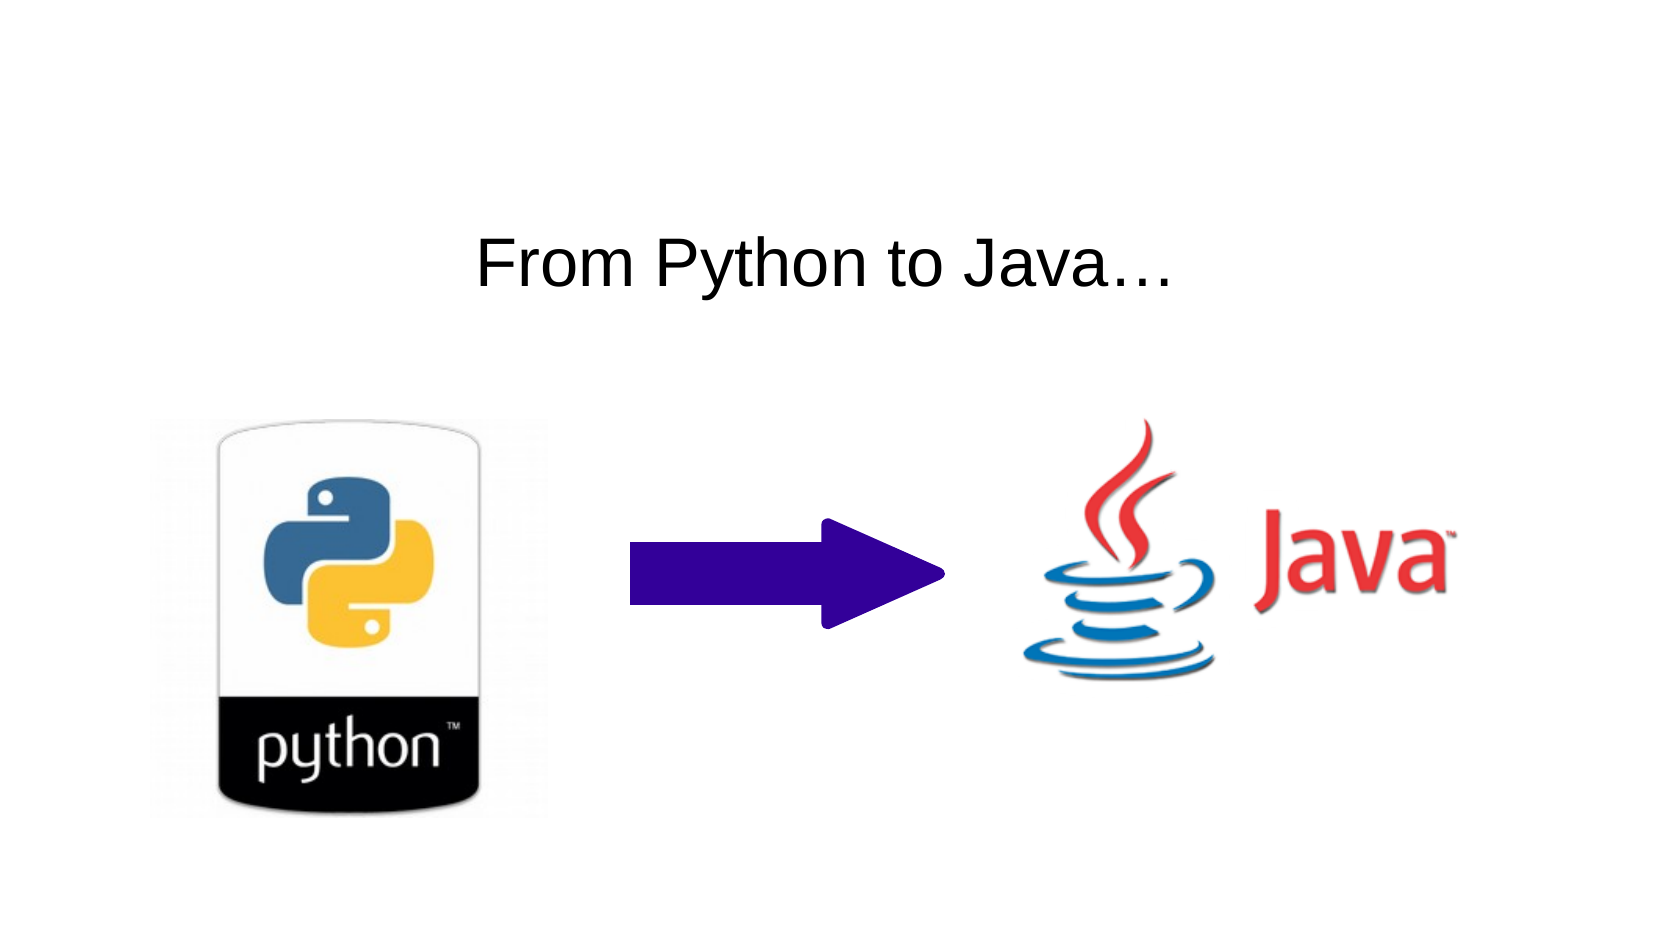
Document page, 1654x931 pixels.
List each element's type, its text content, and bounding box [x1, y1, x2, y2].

picture [1005, 393, 1474, 707]
title From Python to Java… [82, 37, 1571, 796]
picture [150, 419, 548, 818]
